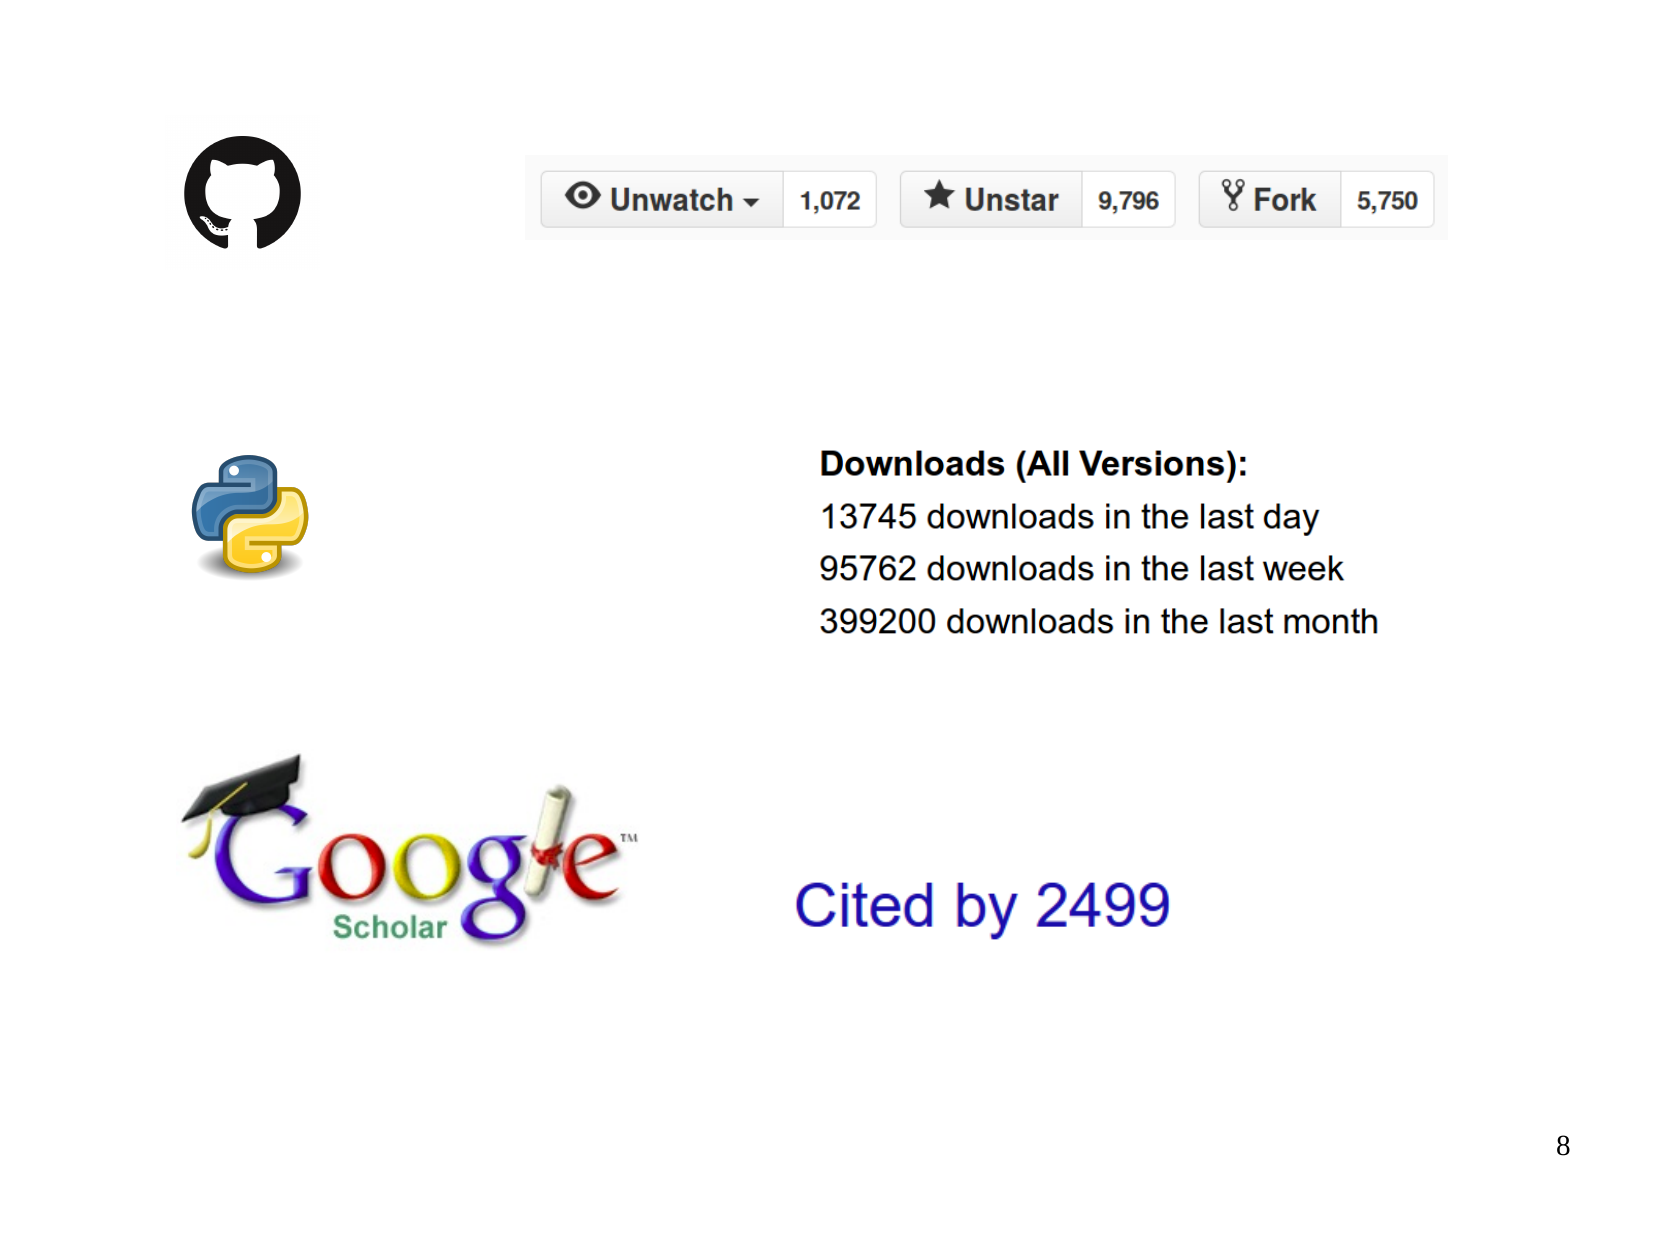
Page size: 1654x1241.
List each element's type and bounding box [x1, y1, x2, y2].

picture [176, 749, 646, 954]
picture [775, 850, 1216, 961]
picture [165, 115, 320, 271]
picture [184, 452, 316, 584]
picture [525, 155, 1448, 241]
picture [810, 434, 1399, 651]
